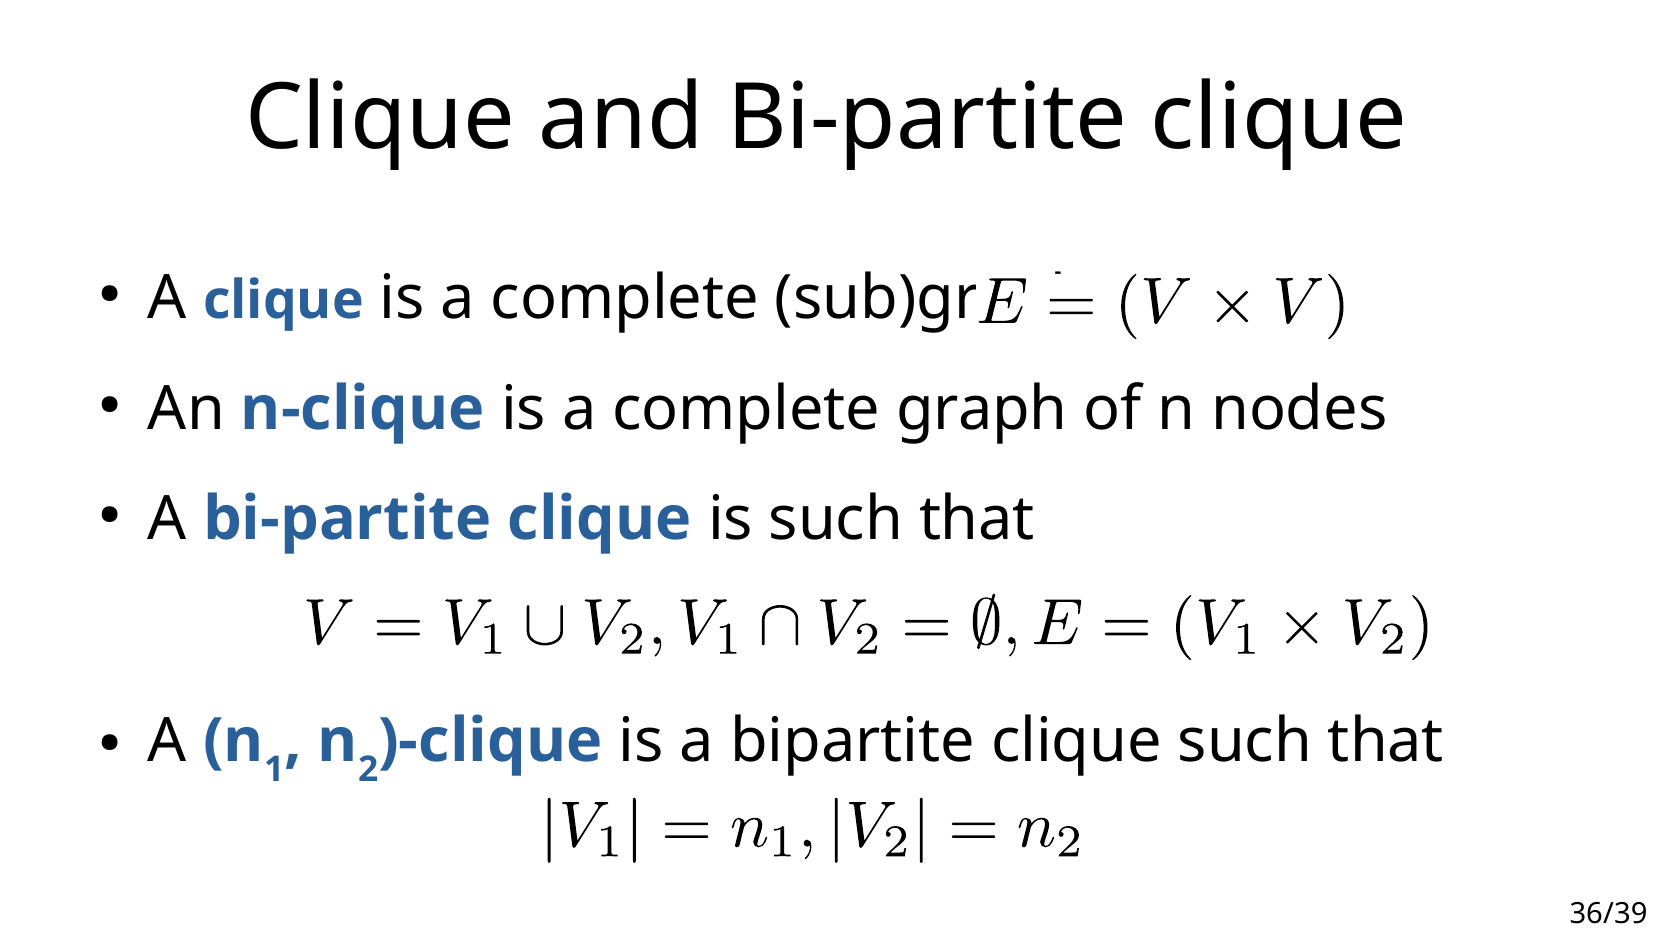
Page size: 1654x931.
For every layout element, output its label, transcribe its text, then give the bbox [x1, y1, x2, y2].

text_box [302, 593, 1434, 661]
text_box [540, 797, 1082, 863]
title Clique and Bi-partite clique [82, 1, 1571, 226]
list A clique is a complete (sub)graph: An n-clique is a complete graph of n nodes A bi-partite clique is such that A (n1, n2)-clique is a bipartite clique such that [82, 253, 1571, 793]
text_box [976, 273, 1351, 340]
